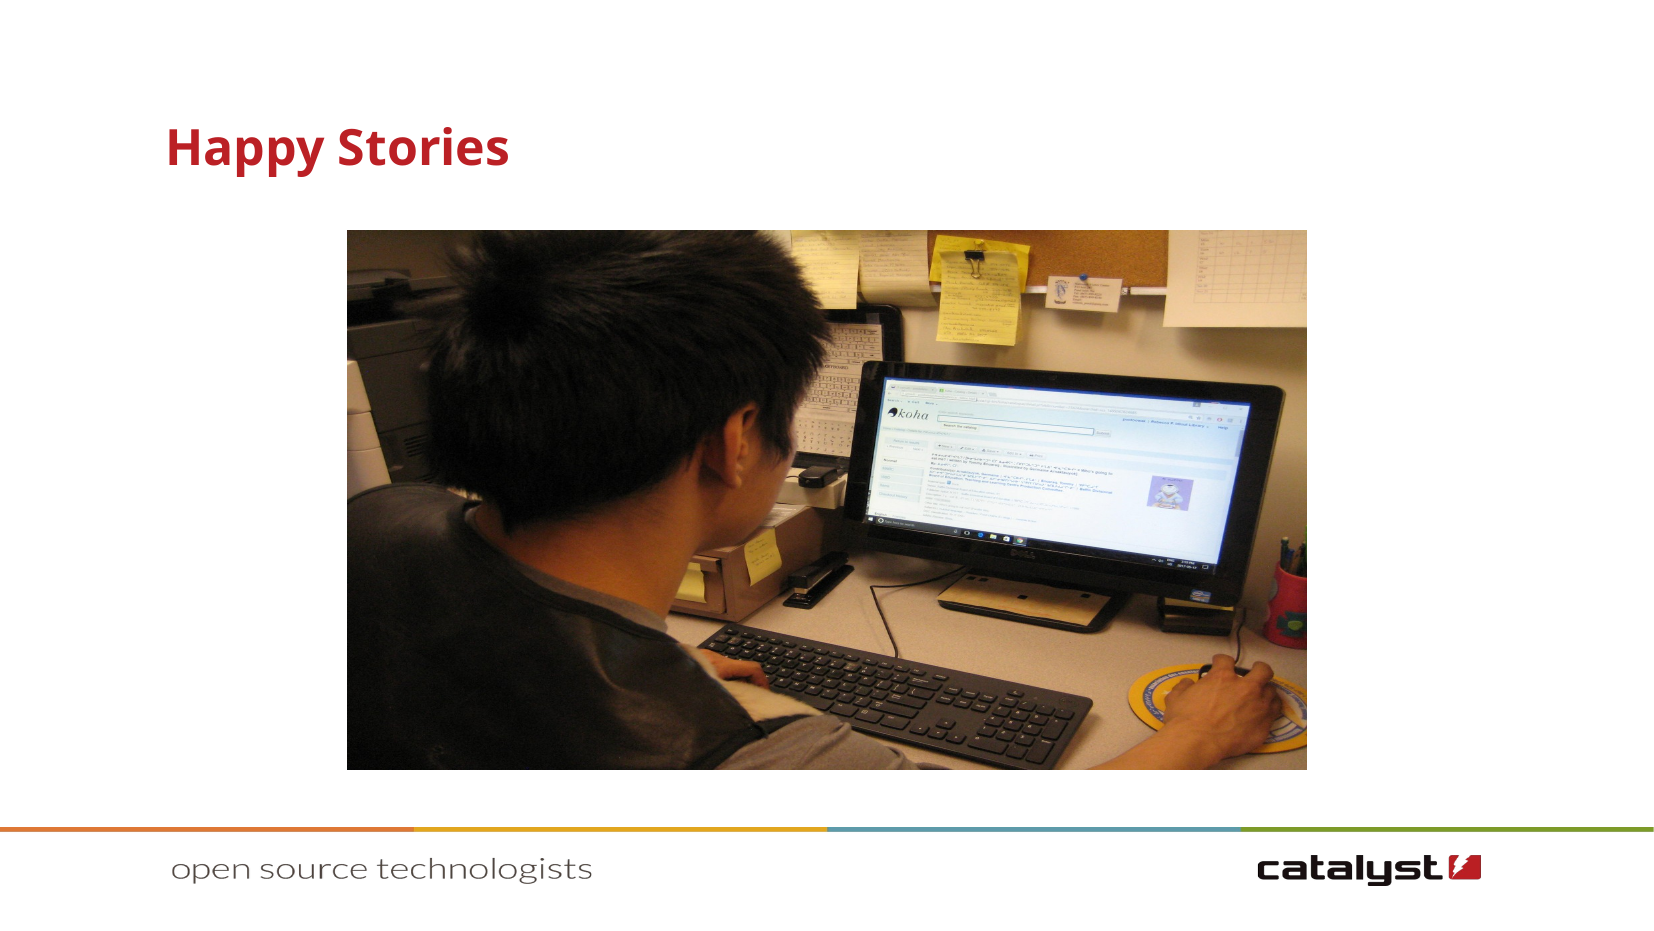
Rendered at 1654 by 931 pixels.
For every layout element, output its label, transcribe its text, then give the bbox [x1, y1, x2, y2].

picture [347, 230, 1307, 770]
picture [0, 827, 1654, 886]
title Happy Stories [165, 68, 1489, 224]
